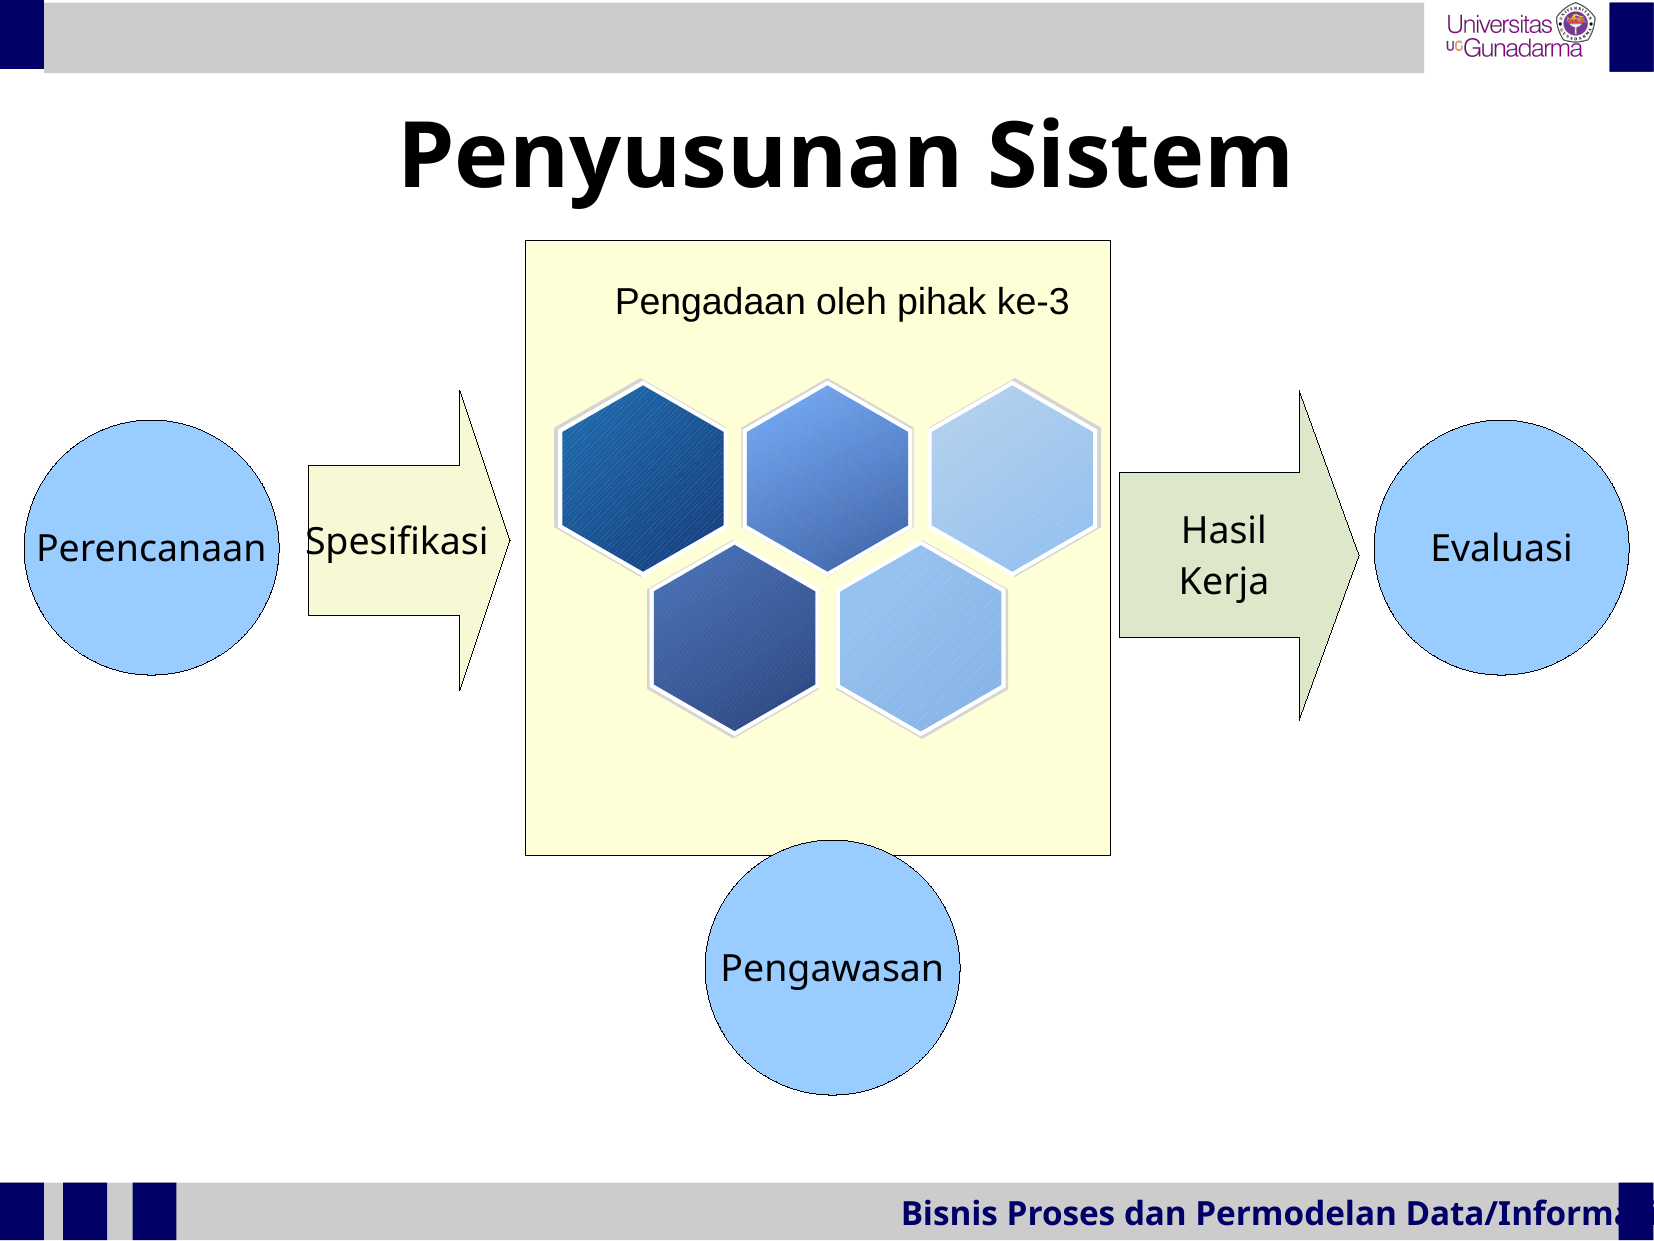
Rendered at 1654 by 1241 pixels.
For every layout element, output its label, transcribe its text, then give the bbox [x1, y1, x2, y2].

text_box Hasil Kerja [1126, 390, 1360, 721]
text_box [525, 240, 1111, 856]
text_box Perencanaan [24, 420, 280, 676]
picture [530, 360, 1126, 757]
text_box Spesifikasi [308, 390, 511, 691]
text_box Evaluasi [1374, 420, 1630, 676]
text_box Pengawasan [705, 840, 961, 1096]
title Penyusunan Sistem [90, 88, 1603, 216]
text_box Pengadaan oleh pihak ke-3 [600, 273, 1085, 331]
picture [1437, 2, 1610, 62]
